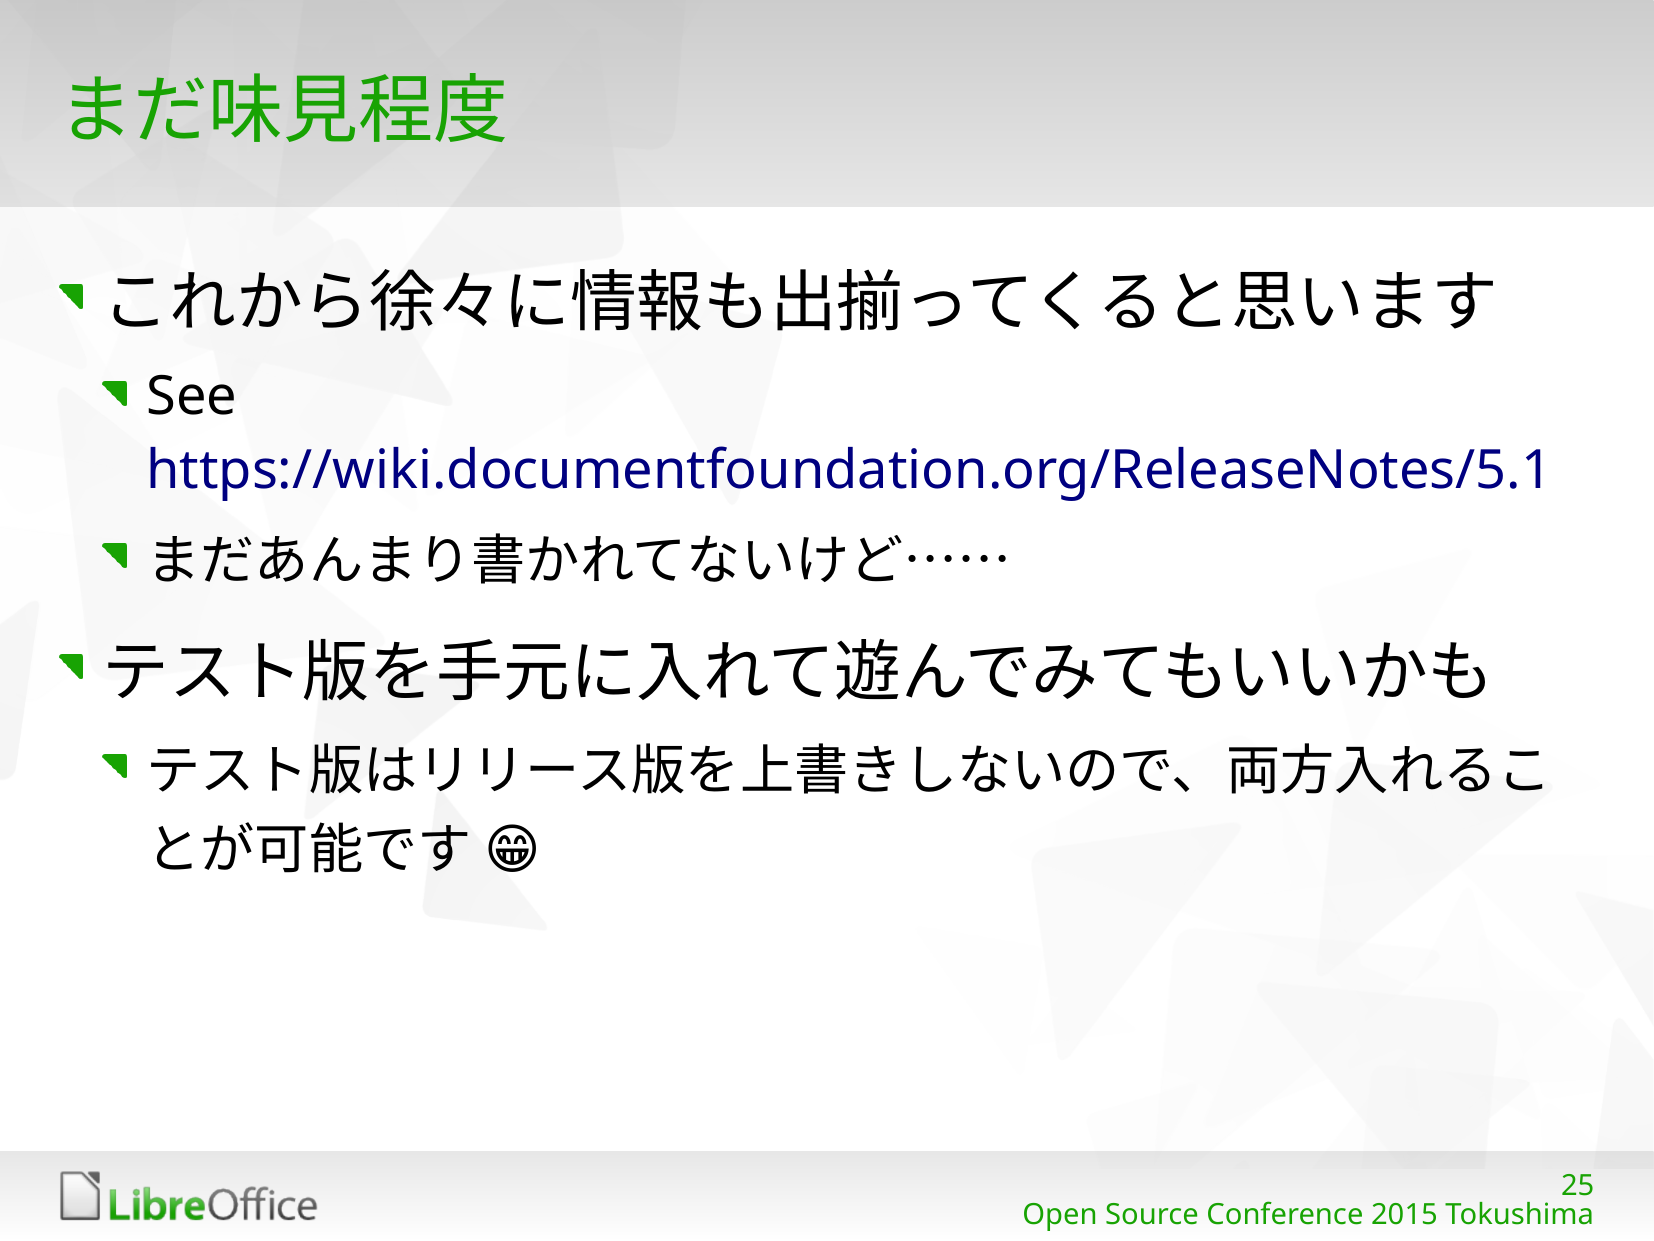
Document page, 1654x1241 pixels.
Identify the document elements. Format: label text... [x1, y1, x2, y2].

list これから徐々に情報も出揃ってくると思います See https://wiki.documentfoundation.org/ReleaseNotes/5.1 まだあんまり書かれてないけど…… テスト版を手元に入れて遊んでみてもいいかも テスト版はリリース版を上書きしないので、両方入れることが可能です 😁 [59, 248, 1595, 968]
picture [0, 0, 783, 931]
title まだ味見程度 [59, 29, 1595, 178]
picture [41, 1152, 337, 1240]
picture [915, 548, 1654, 1169]
